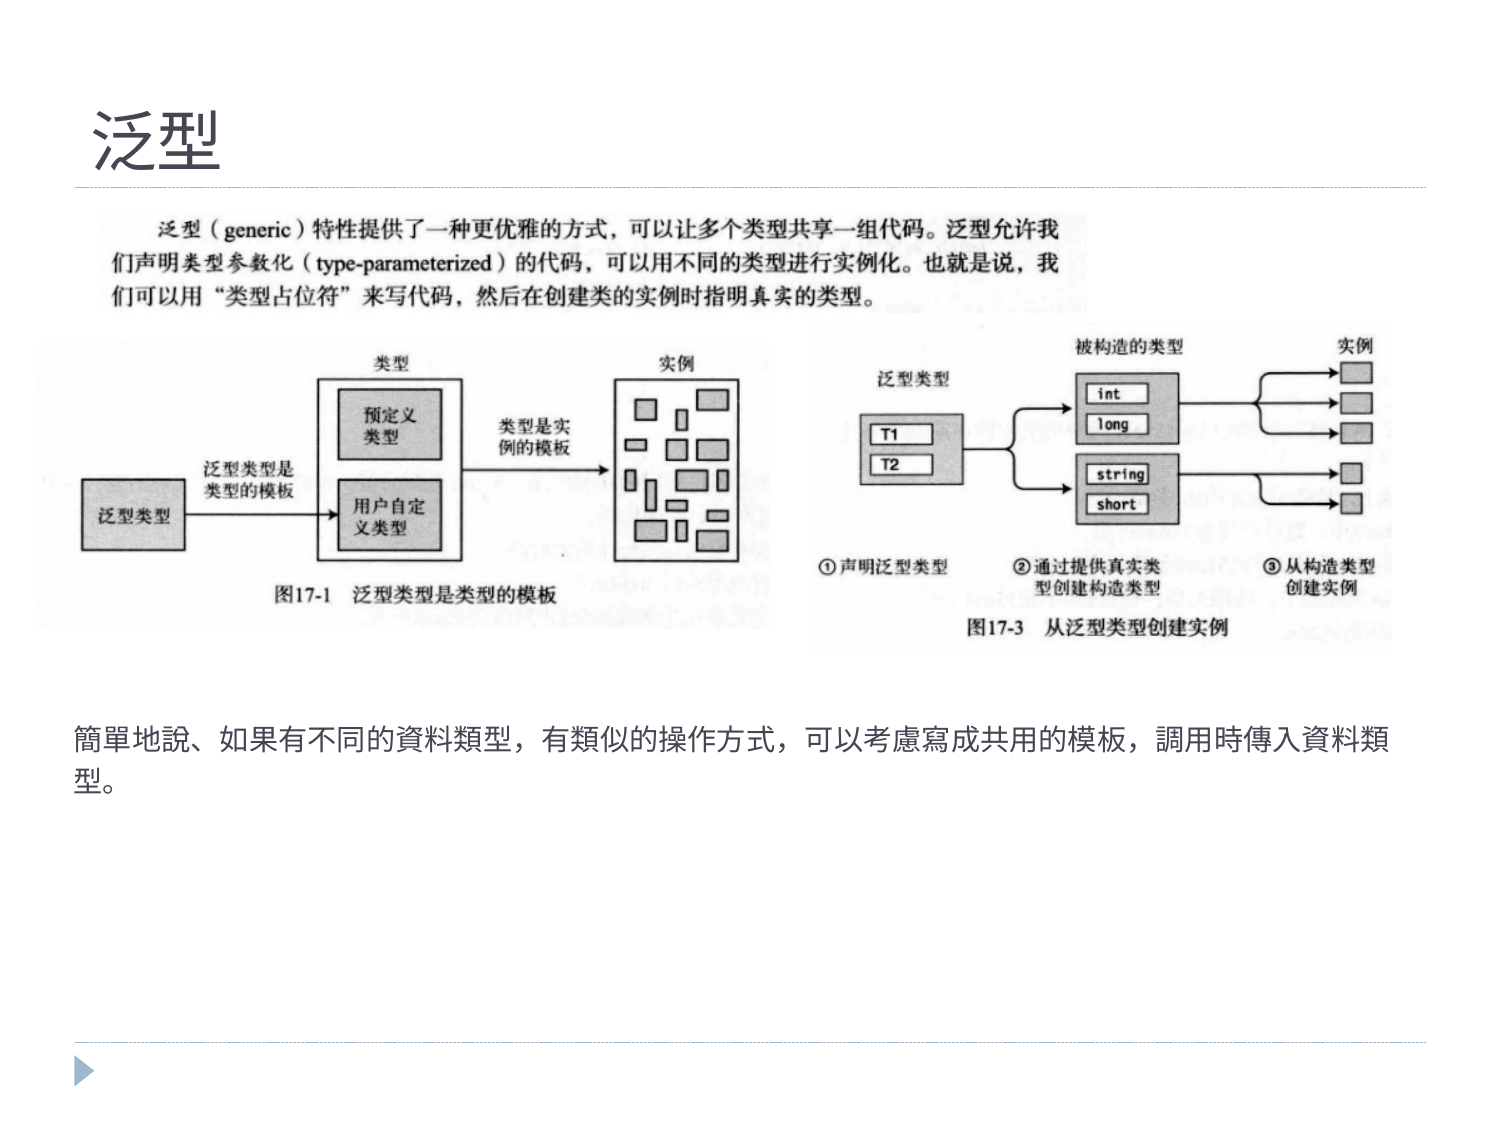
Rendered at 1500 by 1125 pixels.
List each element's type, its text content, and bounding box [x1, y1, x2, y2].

text_box 簡單地說、如果有不同的資料類型，有類似的操作方式，可以考慮寫成共用的模板，調用時傳入資料類型。 [59, 708, 1453, 1052]
picture [35, 342, 770, 629]
picture [809, 322, 1392, 651]
picture [100, 212, 1087, 313]
title 泛型 [75, 25, 1426, 188]
